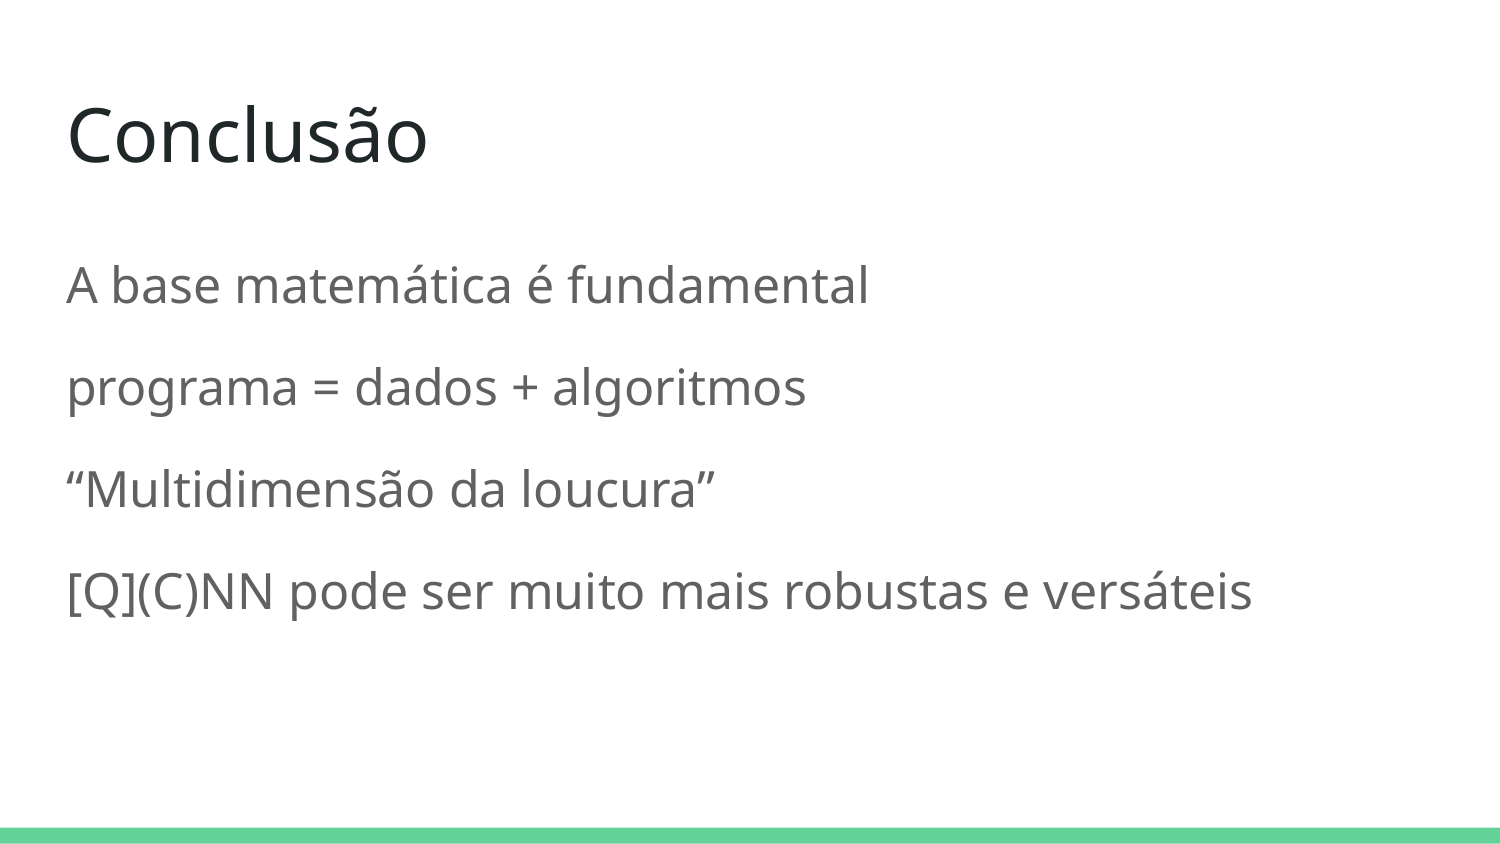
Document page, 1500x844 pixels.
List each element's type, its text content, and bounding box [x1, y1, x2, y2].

list A base matemática é fundamental programa = dados + algoritmos “Multidimensão da loucura” [Q](C)NN pode ser muito mais robustas e versáteis [51, 229, 1449, 750]
title Conclusão [51, 72, 1449, 167]
